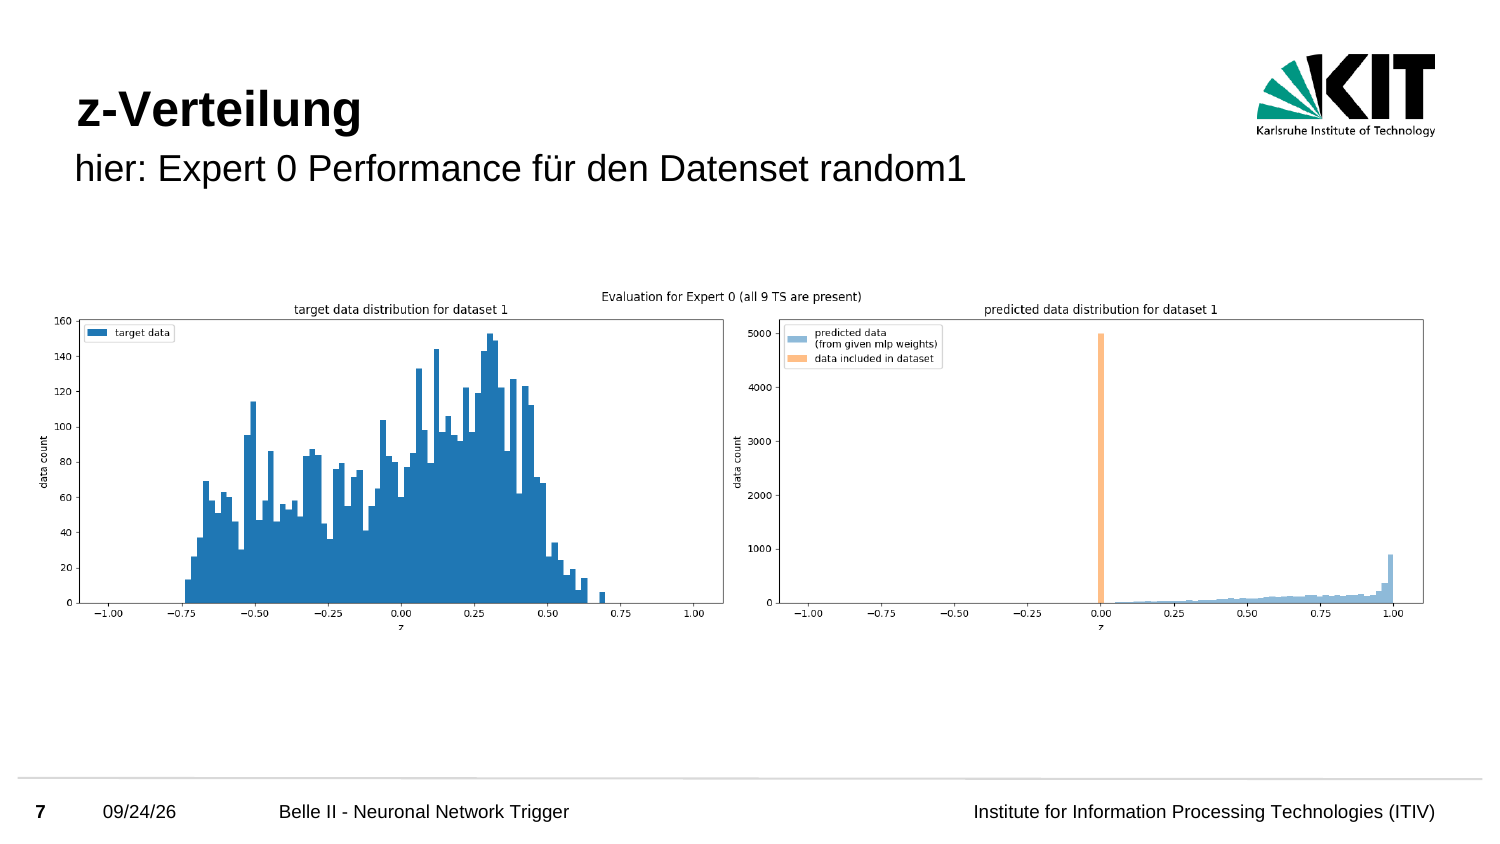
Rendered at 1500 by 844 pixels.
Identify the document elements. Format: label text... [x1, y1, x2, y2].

picture [29, 270, 1433, 630]
text_box hier: Expert 0 Performance für den Datenset random1 [59, 140, 1080, 226]
picture [1257, 54, 1435, 137]
text_box z-Verteilung [61, 74, 826, 140]
